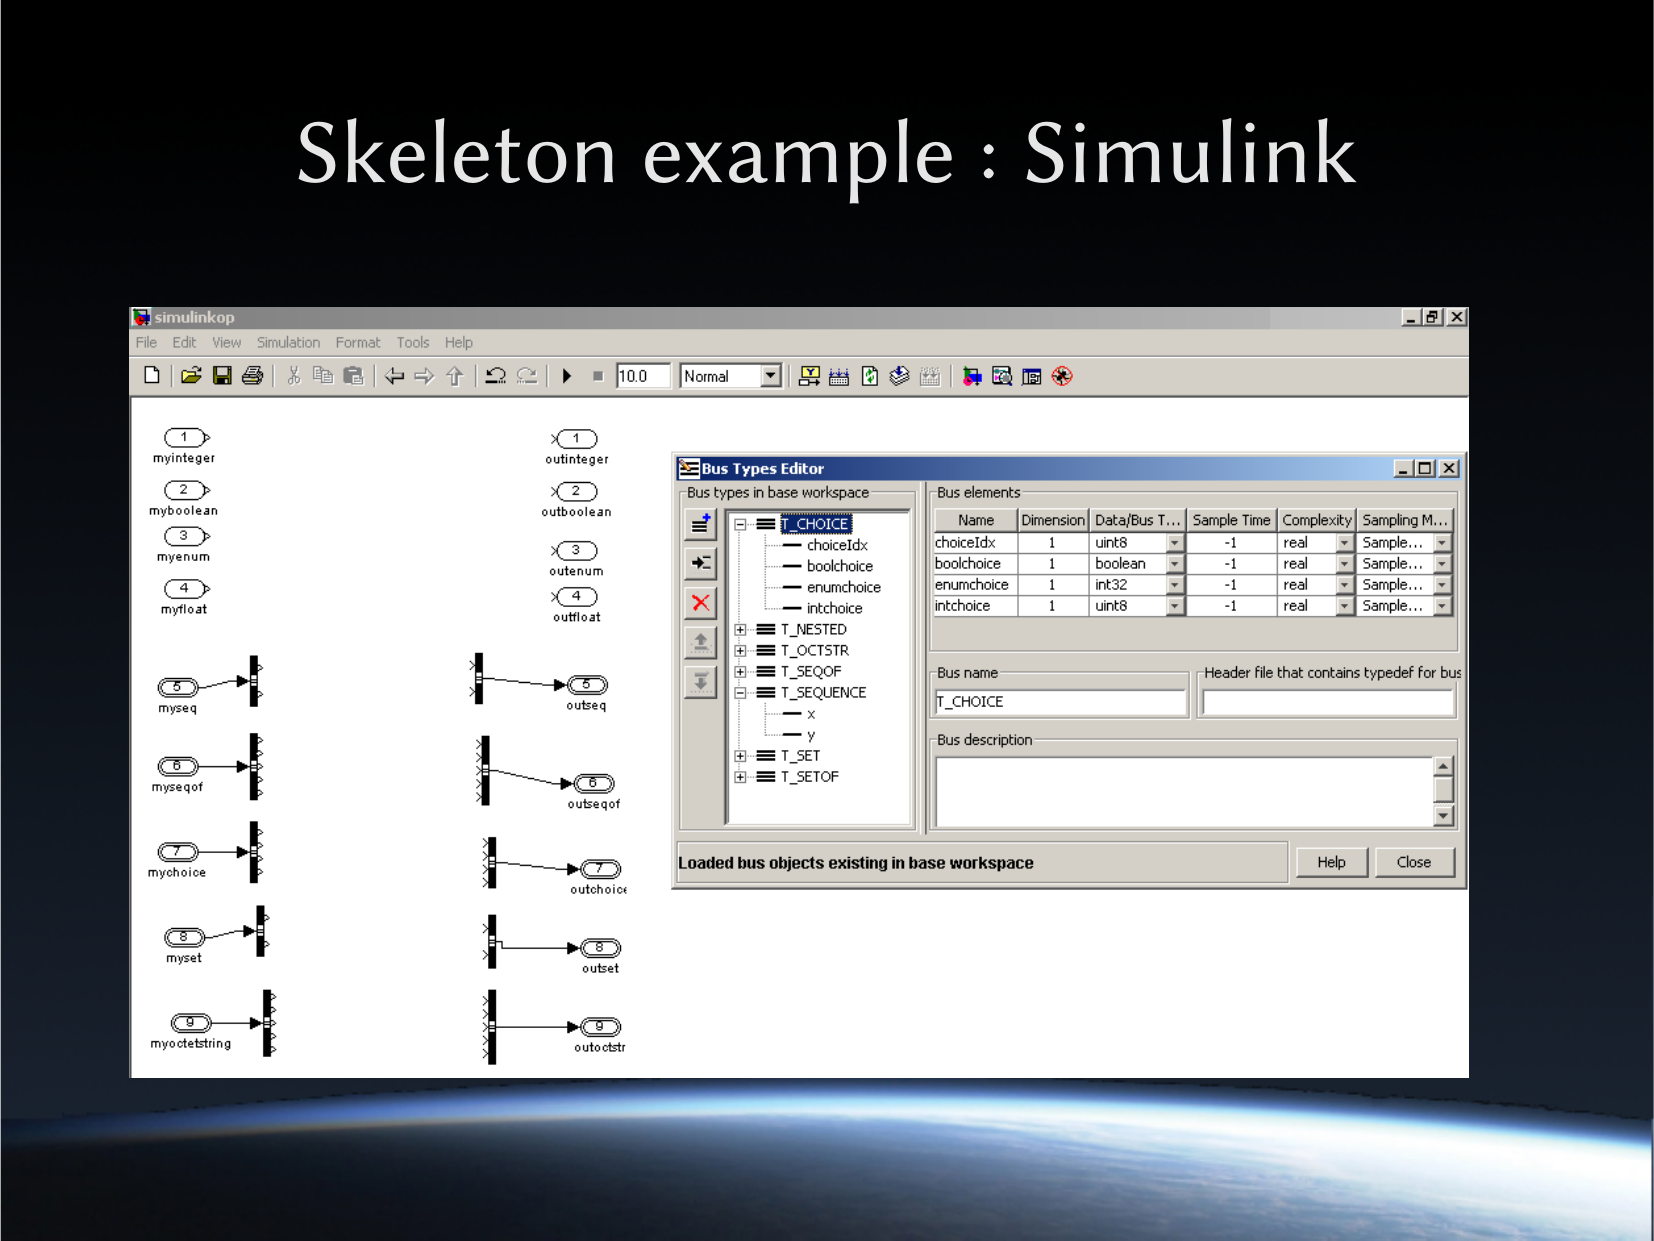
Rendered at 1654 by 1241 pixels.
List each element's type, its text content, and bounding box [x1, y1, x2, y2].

picture [0, 0, 1654, 1241]
title Skeleton example : Simulink [82, 49, 1571, 257]
